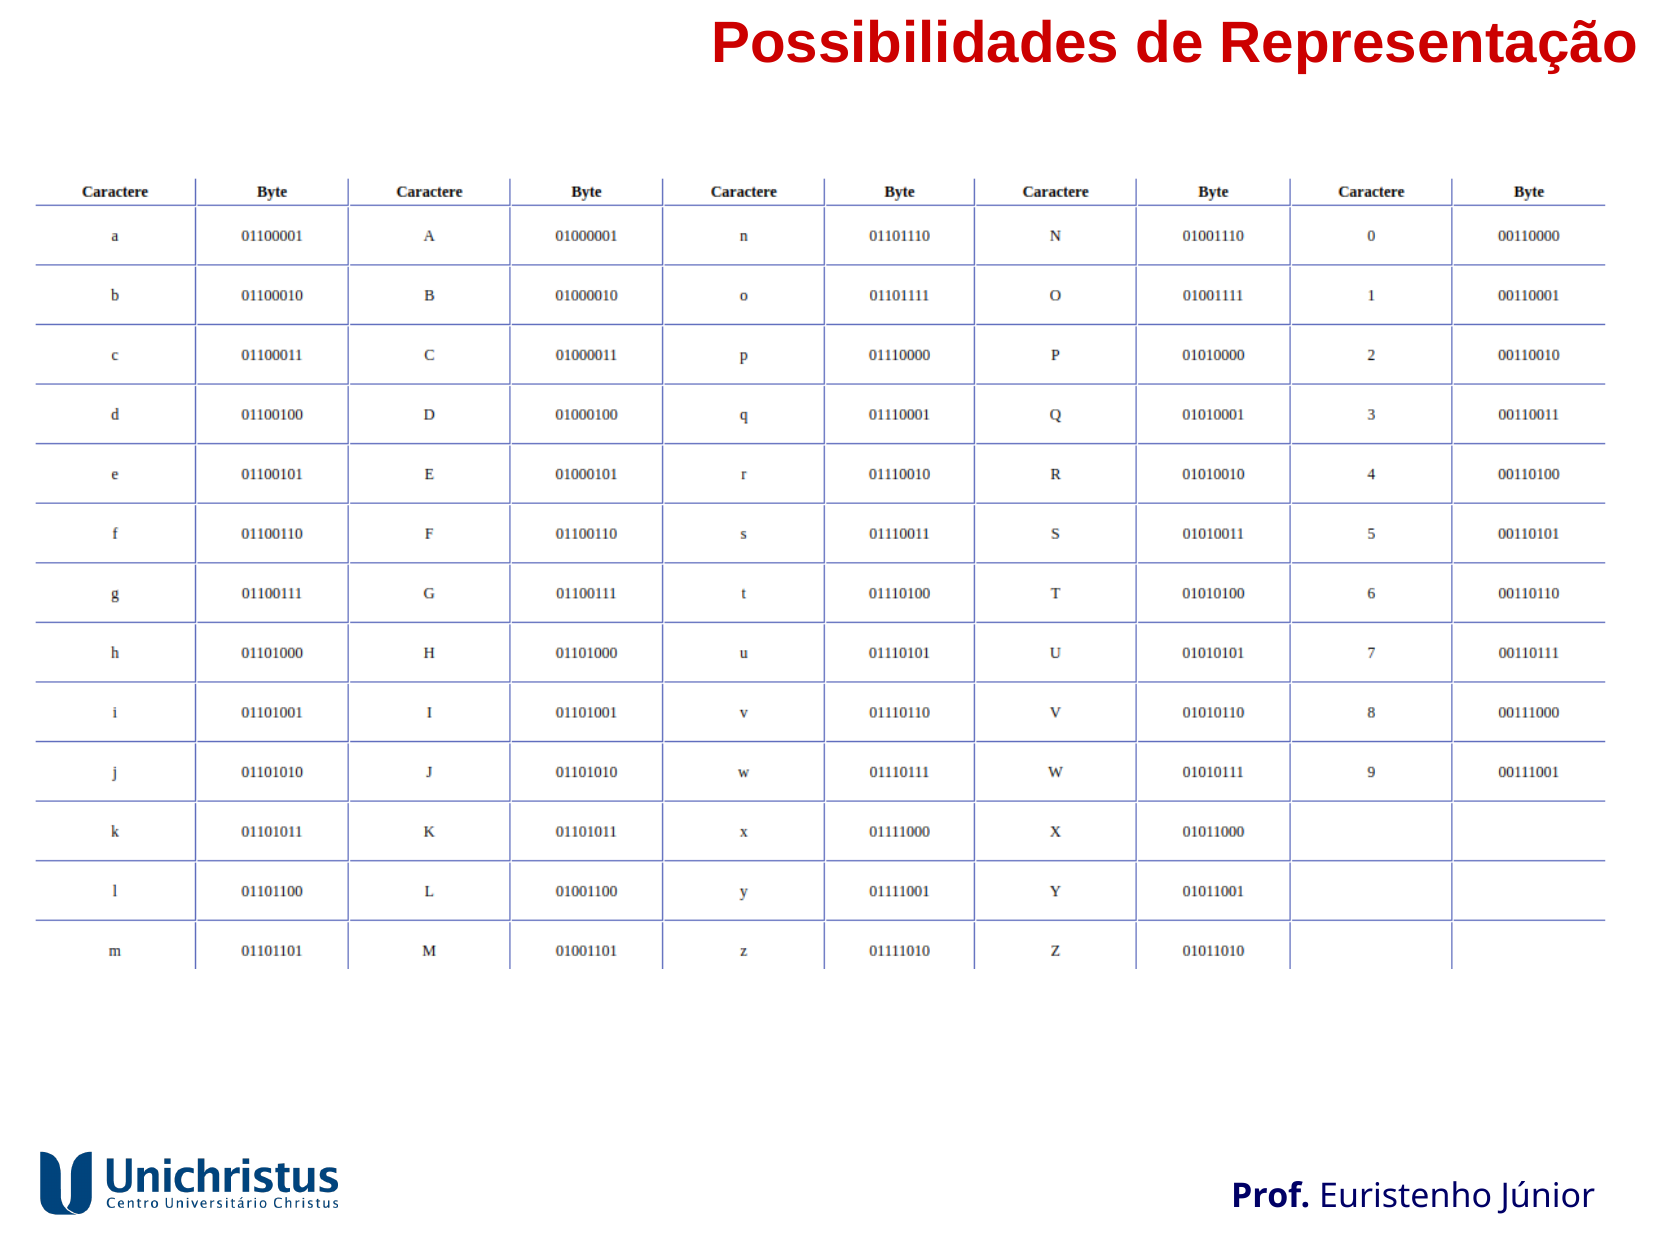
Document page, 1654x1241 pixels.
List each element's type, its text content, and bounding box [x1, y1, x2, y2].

text_box Possibilidades de Representação [696, 2, 1654, 83]
picture [10, 175, 1626, 969]
picture [35, 1148, 343, 1217]
text_box Prof. Euristenho Júnior [1216, 1163, 1654, 1224]
